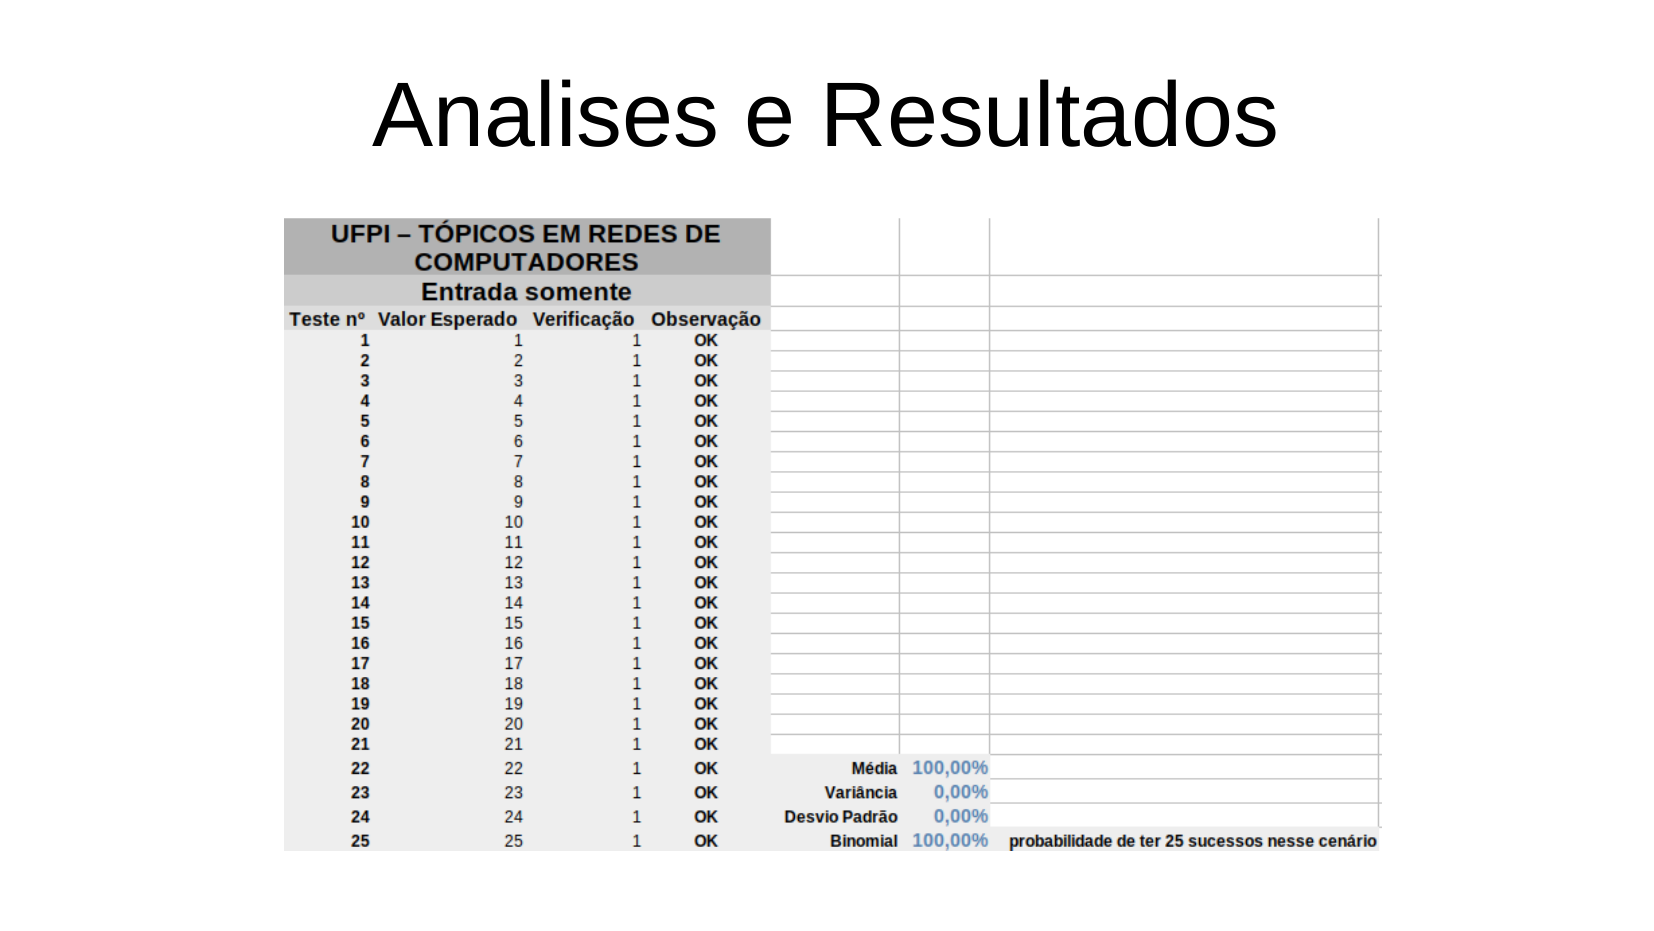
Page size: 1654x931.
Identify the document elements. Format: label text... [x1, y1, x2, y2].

title Analises e Resultados [82, 37, 1571, 193]
picture [284, 217, 1382, 851]
